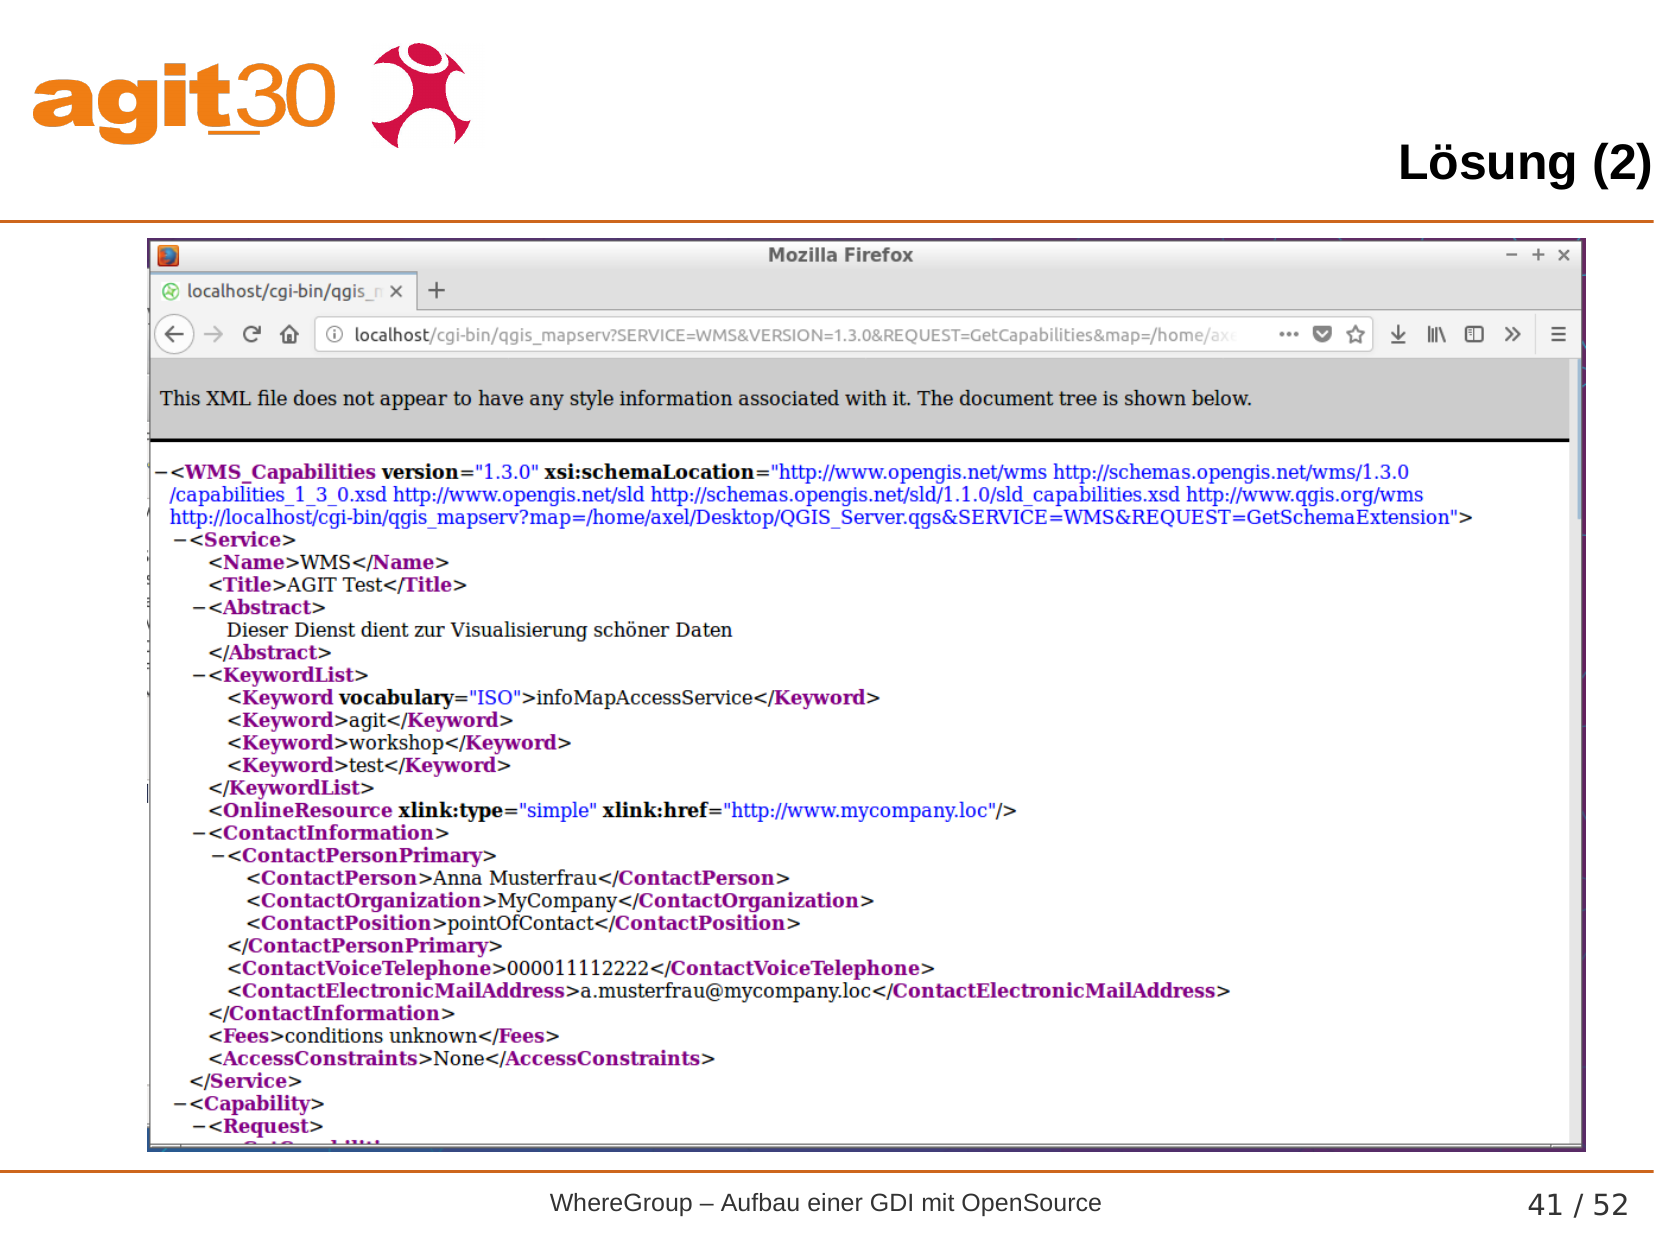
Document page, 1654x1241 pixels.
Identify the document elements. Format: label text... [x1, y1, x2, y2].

picture [147, 238, 1586, 1152]
picture [29, 58, 340, 148]
title Lösung (2) [265, 118, 1654, 207]
